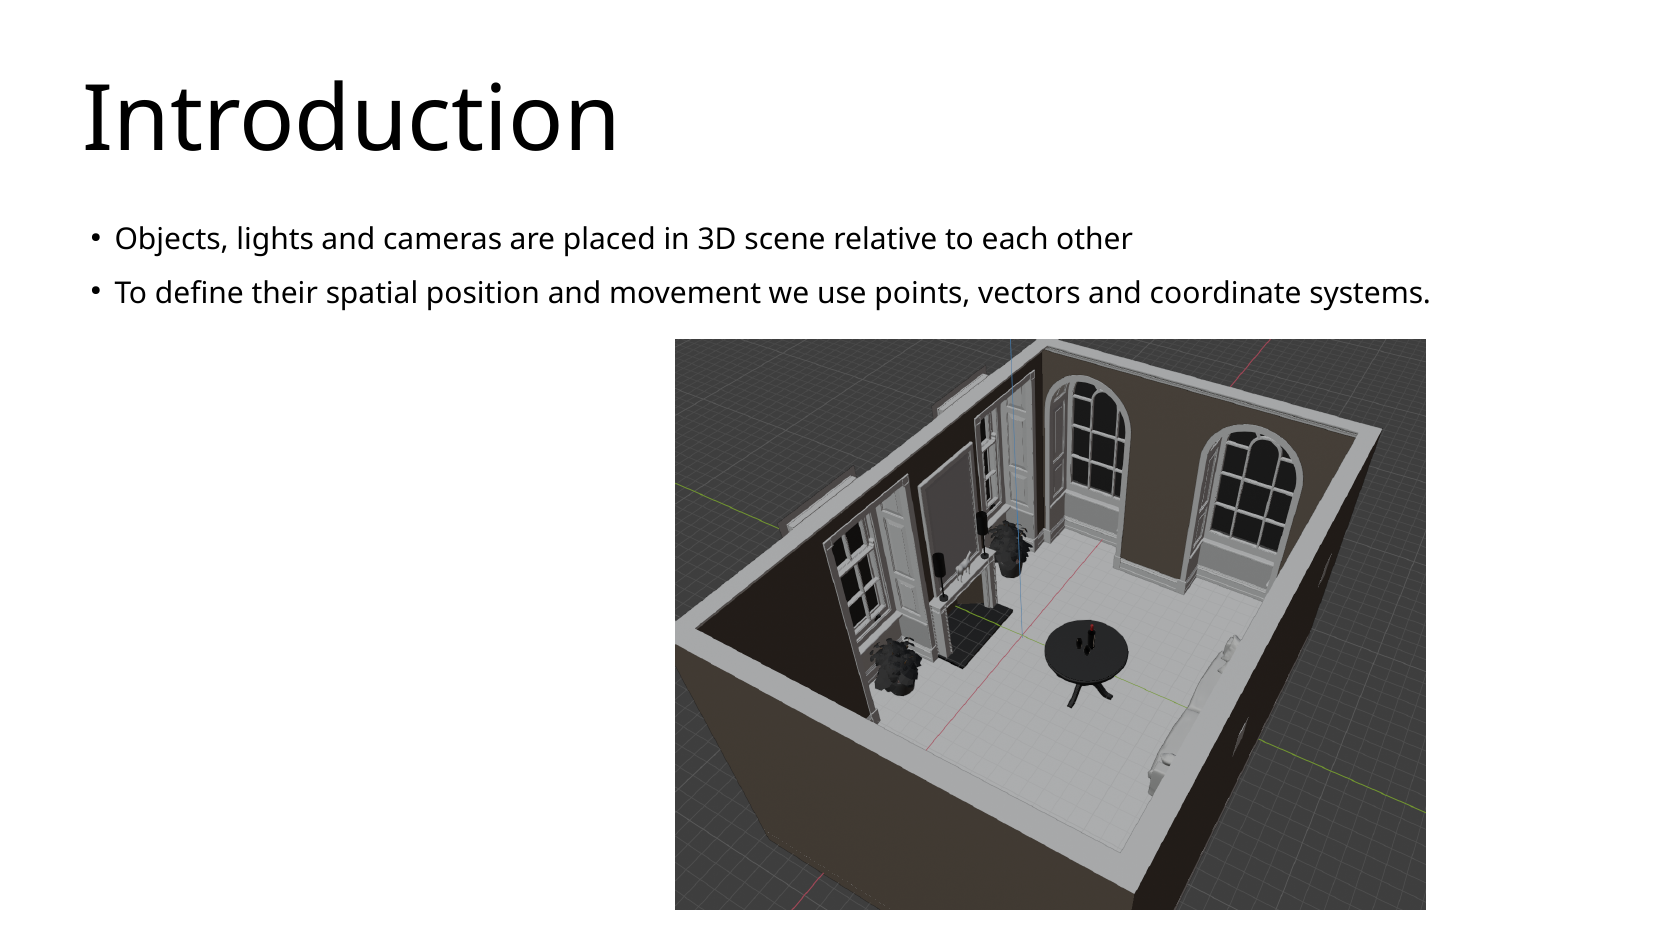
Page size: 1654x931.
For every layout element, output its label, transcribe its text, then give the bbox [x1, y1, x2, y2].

title Introduction [82, 37, 1571, 193]
picture [675, 339, 1426, 910]
list Objects, lights and cameras are placed in 3D scene relative to each other To define their spatial position and movement we use points, vectors and coordinate systems. [82, 217, 1571, 316]
